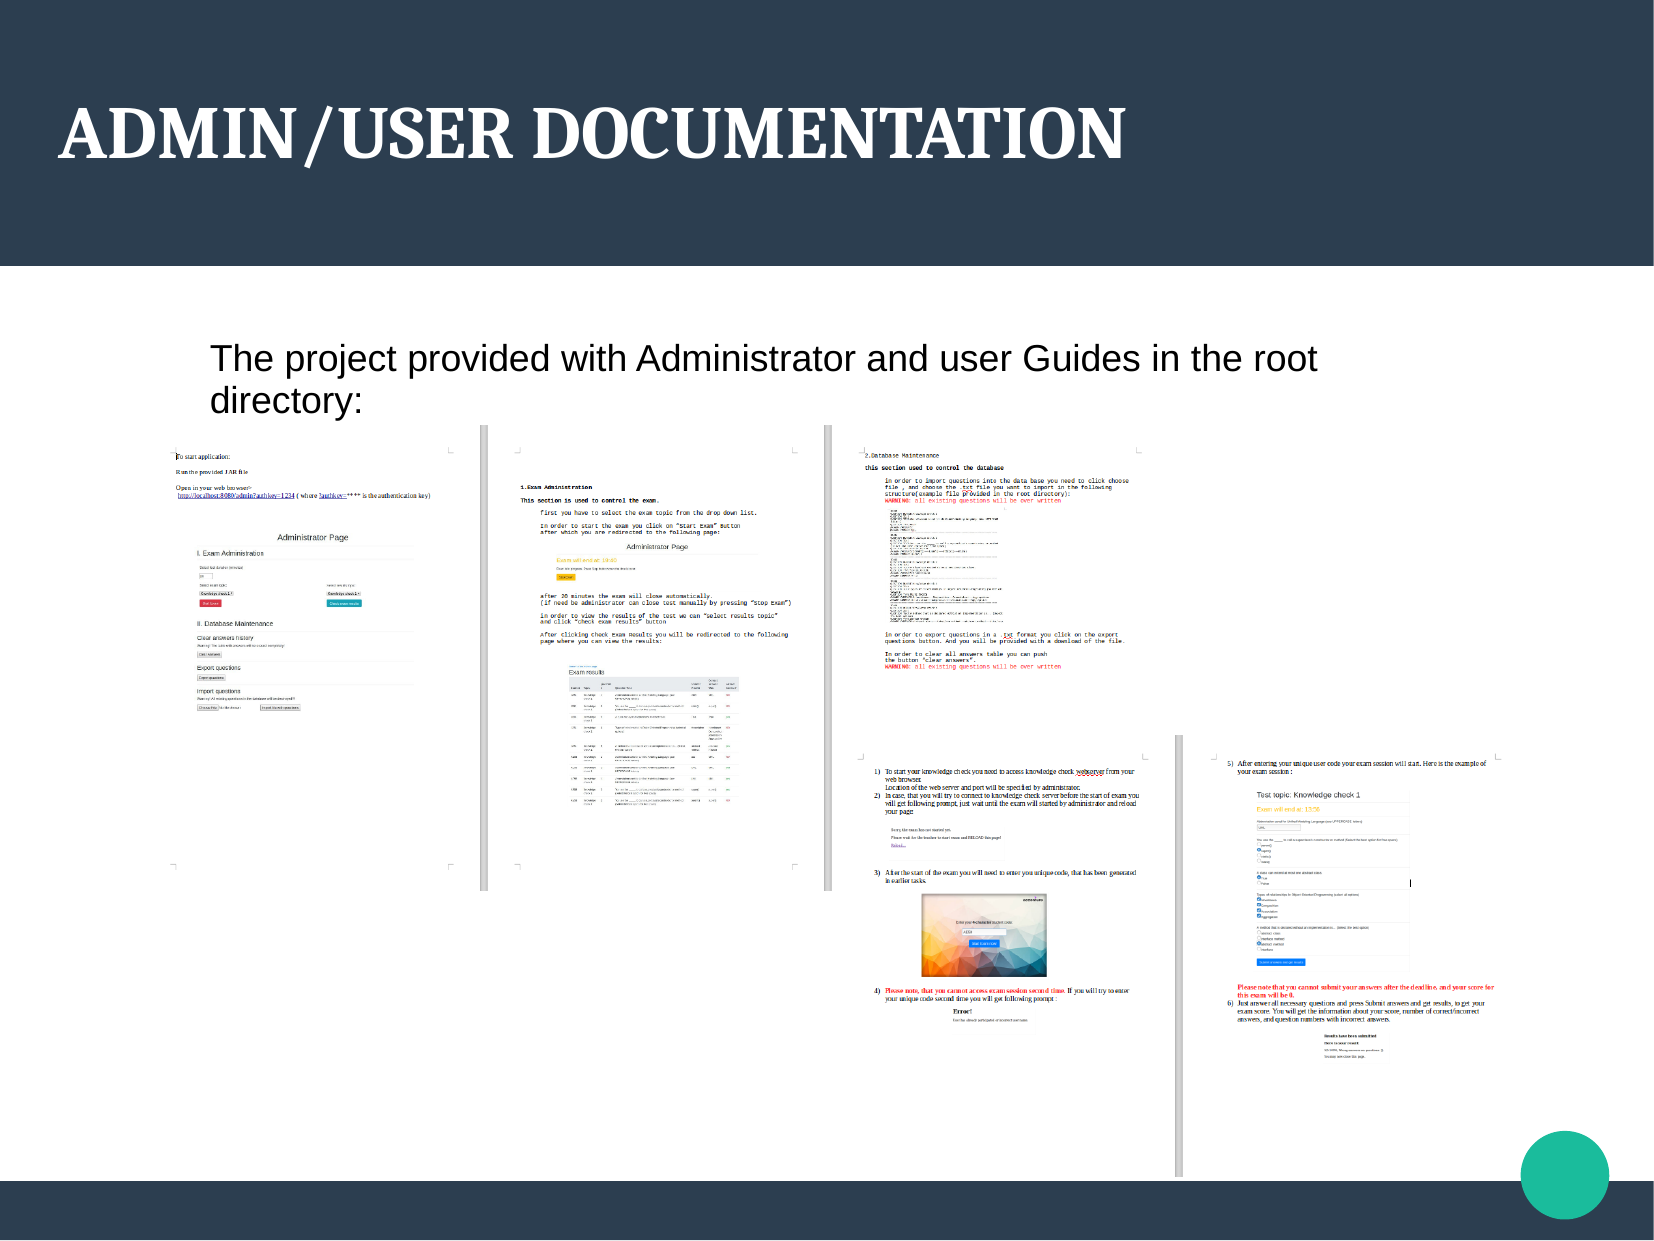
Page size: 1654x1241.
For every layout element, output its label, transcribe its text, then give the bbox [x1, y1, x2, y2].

title ADMIN/USER DOCUMENTATION [59, 82, 1595, 174]
picture [154, 425, 1517, 1177]
text_box The project provided with Administrator and user Guides in the root directory: [195, 330, 1426, 429]
